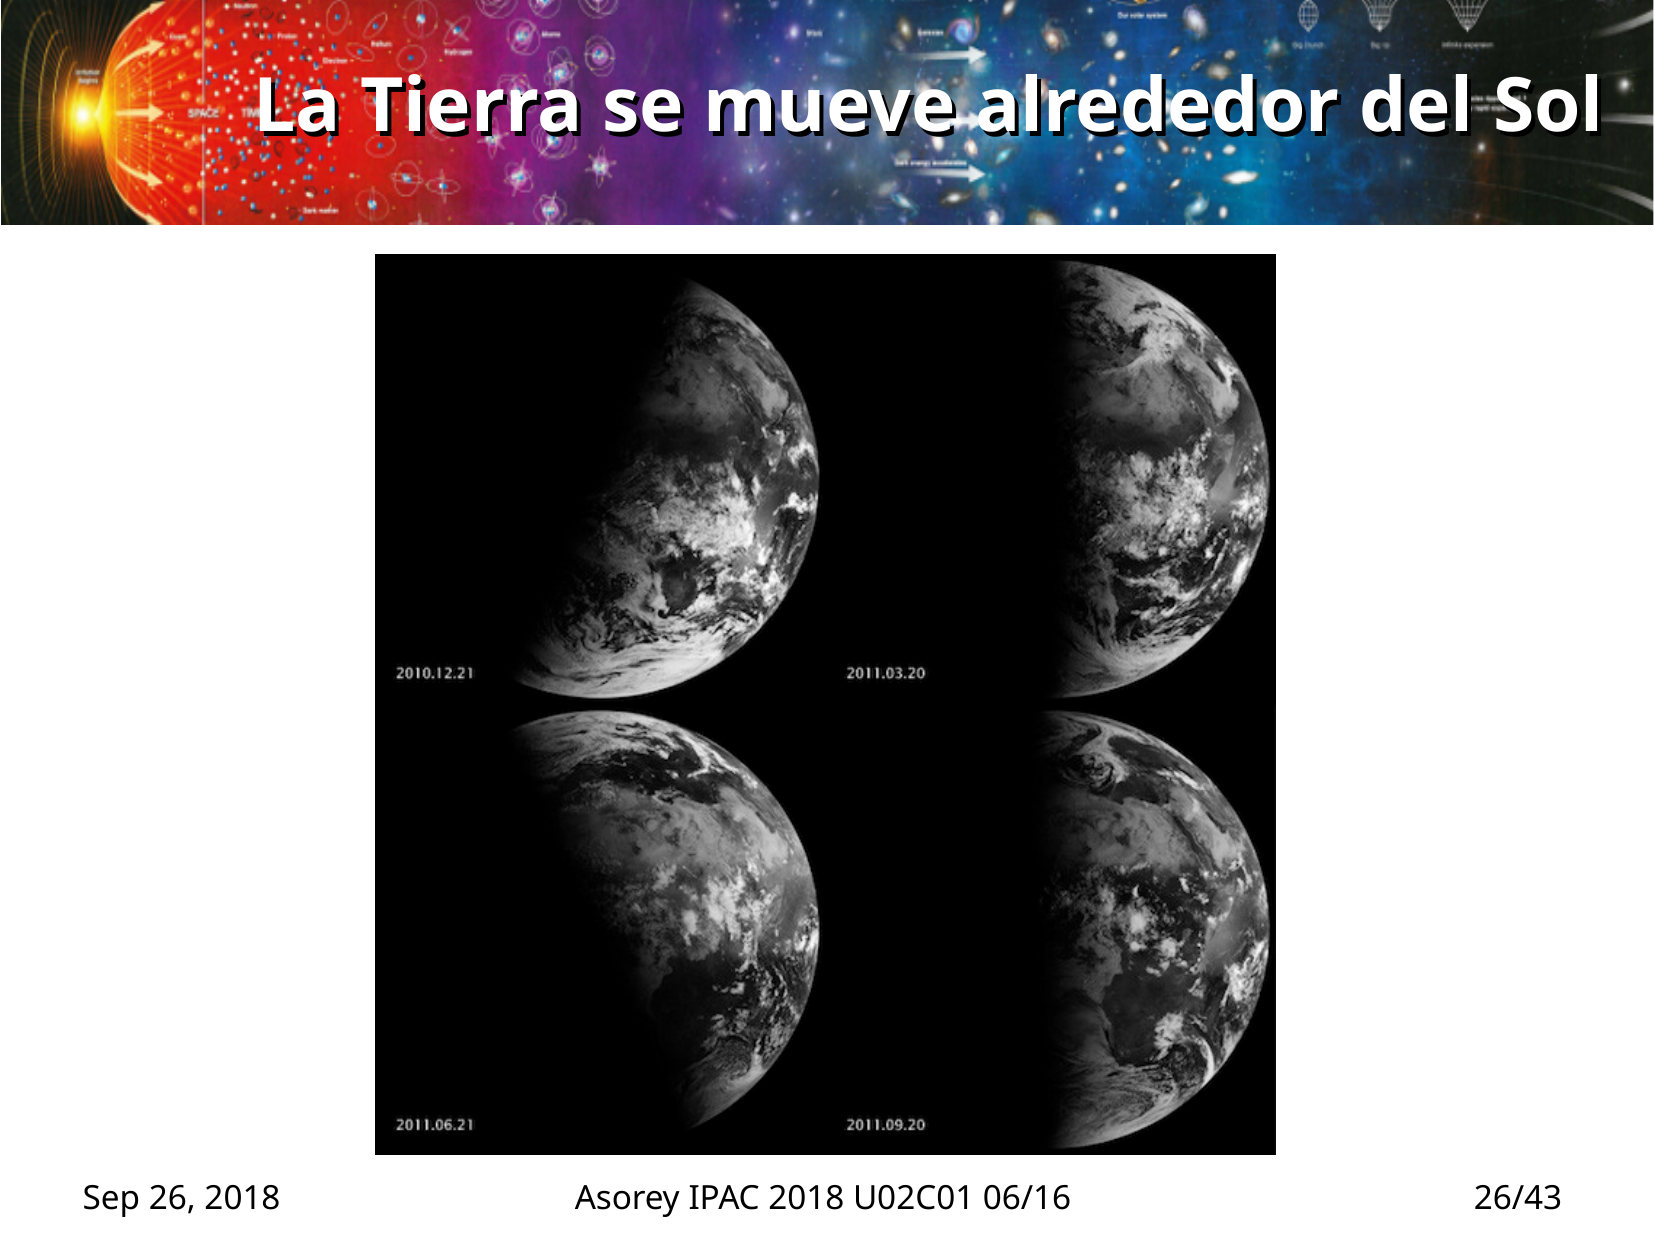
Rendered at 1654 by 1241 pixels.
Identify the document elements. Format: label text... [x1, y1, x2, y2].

title La Tierra se mueve alrededor del Sol [45, 15, 1606, 191]
picture [375, 254, 1276, 1156]
picture [1, 0, 1654, 225]
